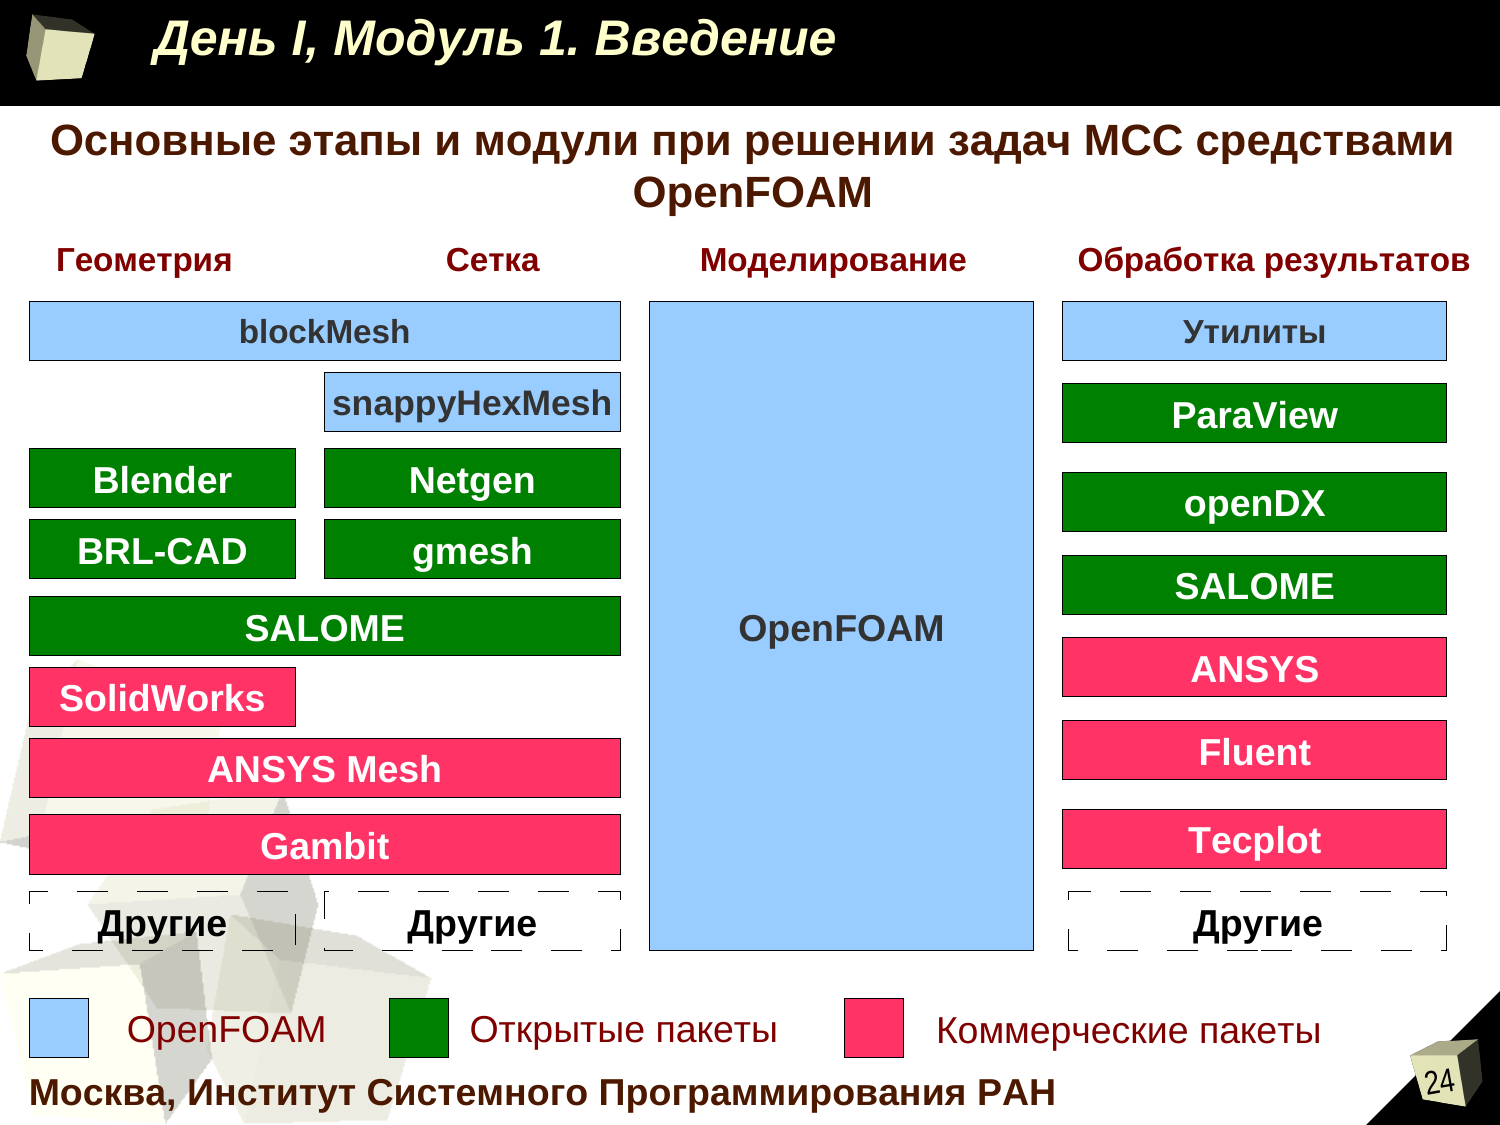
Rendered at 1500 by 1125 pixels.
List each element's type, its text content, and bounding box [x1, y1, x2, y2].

text_box gmesh [324, 519, 621, 579]
text_box blockMesh [29, 301, 621, 361]
text_box SolidWorks [29, 667, 296, 727]
text_box OpenFOAM [649, 301, 1034, 951]
text_box SALOME [29, 596, 621, 656]
text_box Геометрия [41, 230, 248, 286]
text_box OpenFOAM [112, 998, 342, 1058]
text_box Основные этапы и модули при решении задач МСС средствами OpenFOAM [5, 104, 1500, 225]
text_box [29, 998, 89, 1058]
text_box [389, 998, 449, 1058]
text_box Коммерческие пакеты [921, 998, 1388, 1058]
text_box Другие [29, 891, 296, 951]
text_box Другие [324, 891, 621, 951]
text_box ParaView [1062, 383, 1447, 443]
text_box Netgen [324, 448, 621, 508]
text_box Обработка результатов [1062, 230, 1500, 286]
text_box Сетка [431, 230, 555, 286]
text_box snappyHexMesh [324, 372, 621, 432]
text_box BRL-CAD [29, 519, 296, 579]
text_box ANSYS [1062, 637, 1447, 697]
picture [423, 1088, 433, 1102]
text_box SALOME [1062, 555, 1447, 615]
text_box Gambit [29, 814, 621, 875]
text_box Fluent [1062, 720, 1447, 780]
text_box Tecplot [1062, 809, 1447, 869]
picture [0, 659, 433, 1125]
text_box Моделирование [685, 230, 1034, 286]
text_box Утилиты [1062, 301, 1447, 361]
text_box openDX [1062, 472, 1447, 532]
text_box Другие [1068, 891, 1447, 951]
text_box Blender [29, 448, 296, 508]
text_box ANSYS Mesh [29, 738, 621, 798]
text_box [844, 998, 904, 1058]
text_box Открытые пакеты [454, 998, 794, 1058]
